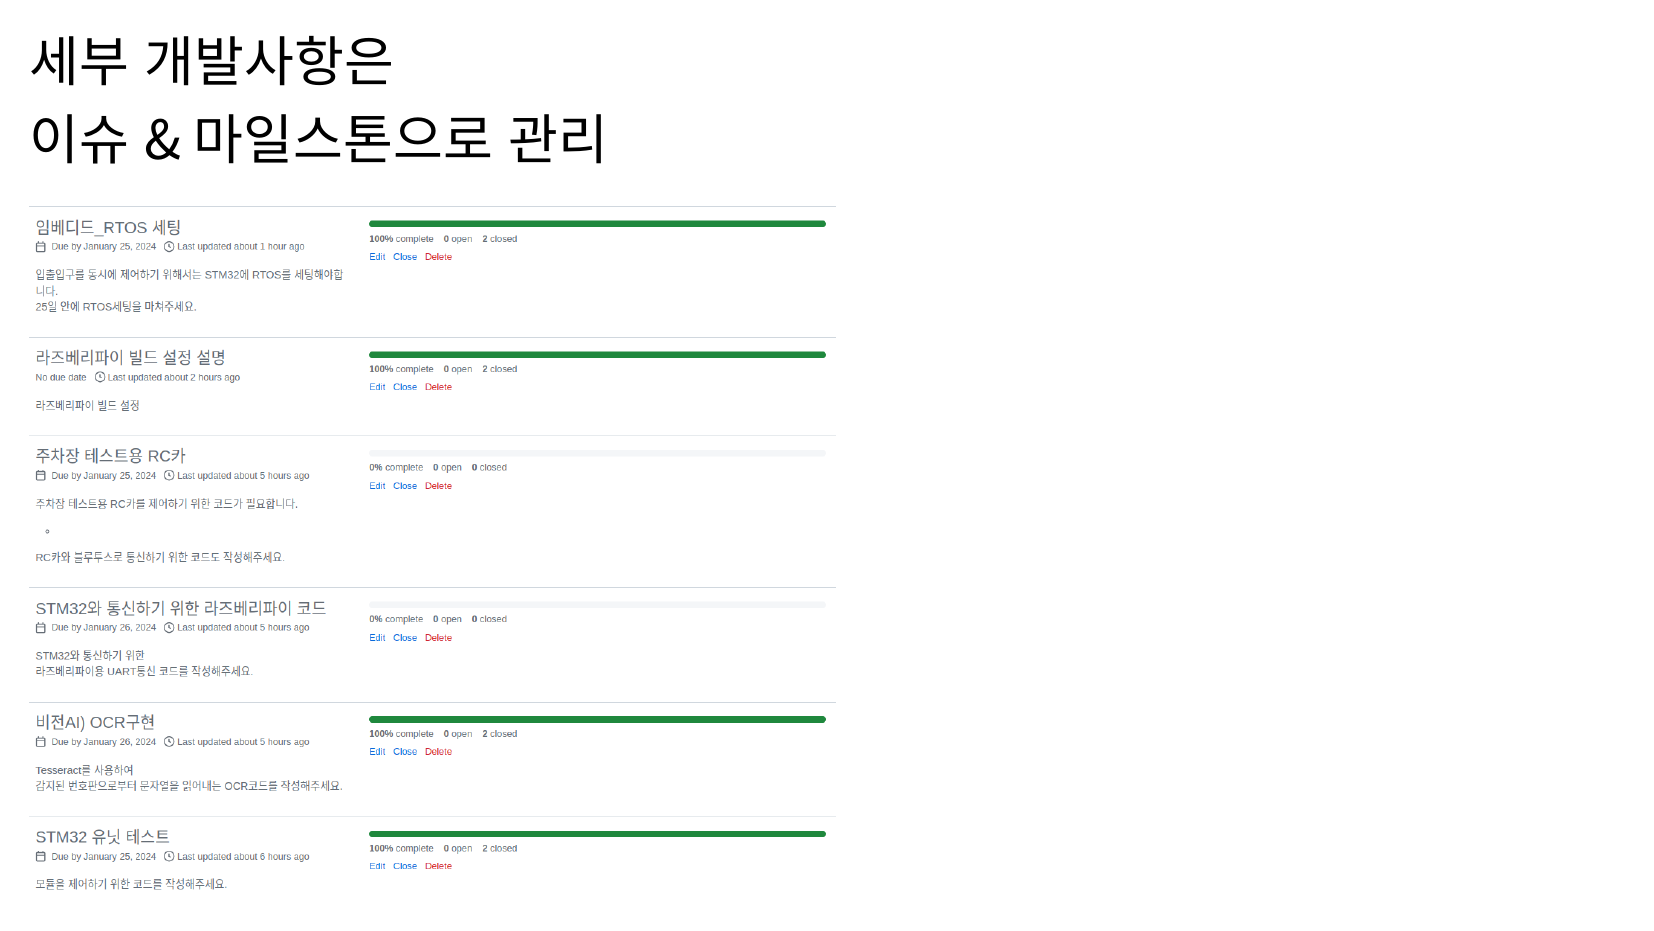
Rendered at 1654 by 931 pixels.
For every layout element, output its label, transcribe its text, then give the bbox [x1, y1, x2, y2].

title 세부 개발사항은 이슈 & 마일스톤으로 관리 [29, 18, 798, 176]
picture [29, 206, 836, 895]
